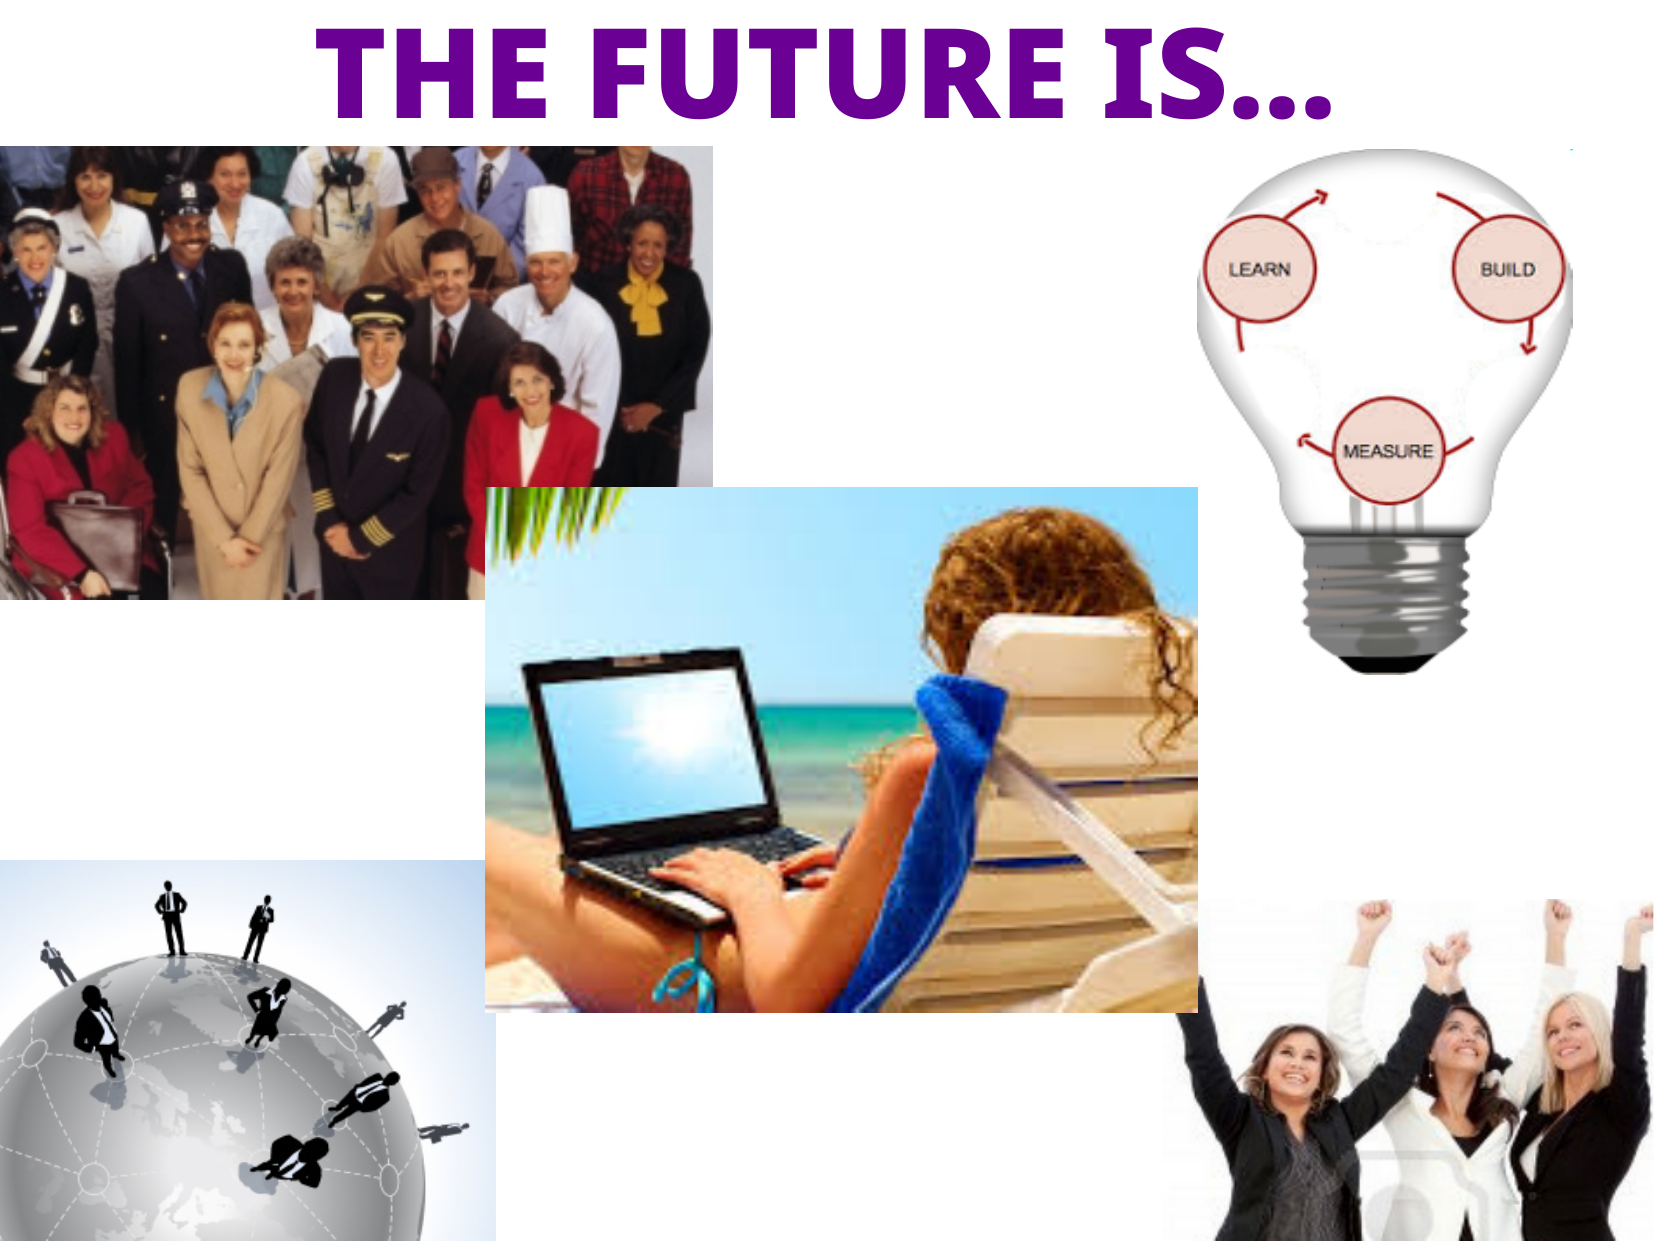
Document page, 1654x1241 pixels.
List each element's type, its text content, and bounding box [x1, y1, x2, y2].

text_box THE FUTURE IS... [22, 0, 1630, 166]
picture [0, 146, 1654, 1241]
